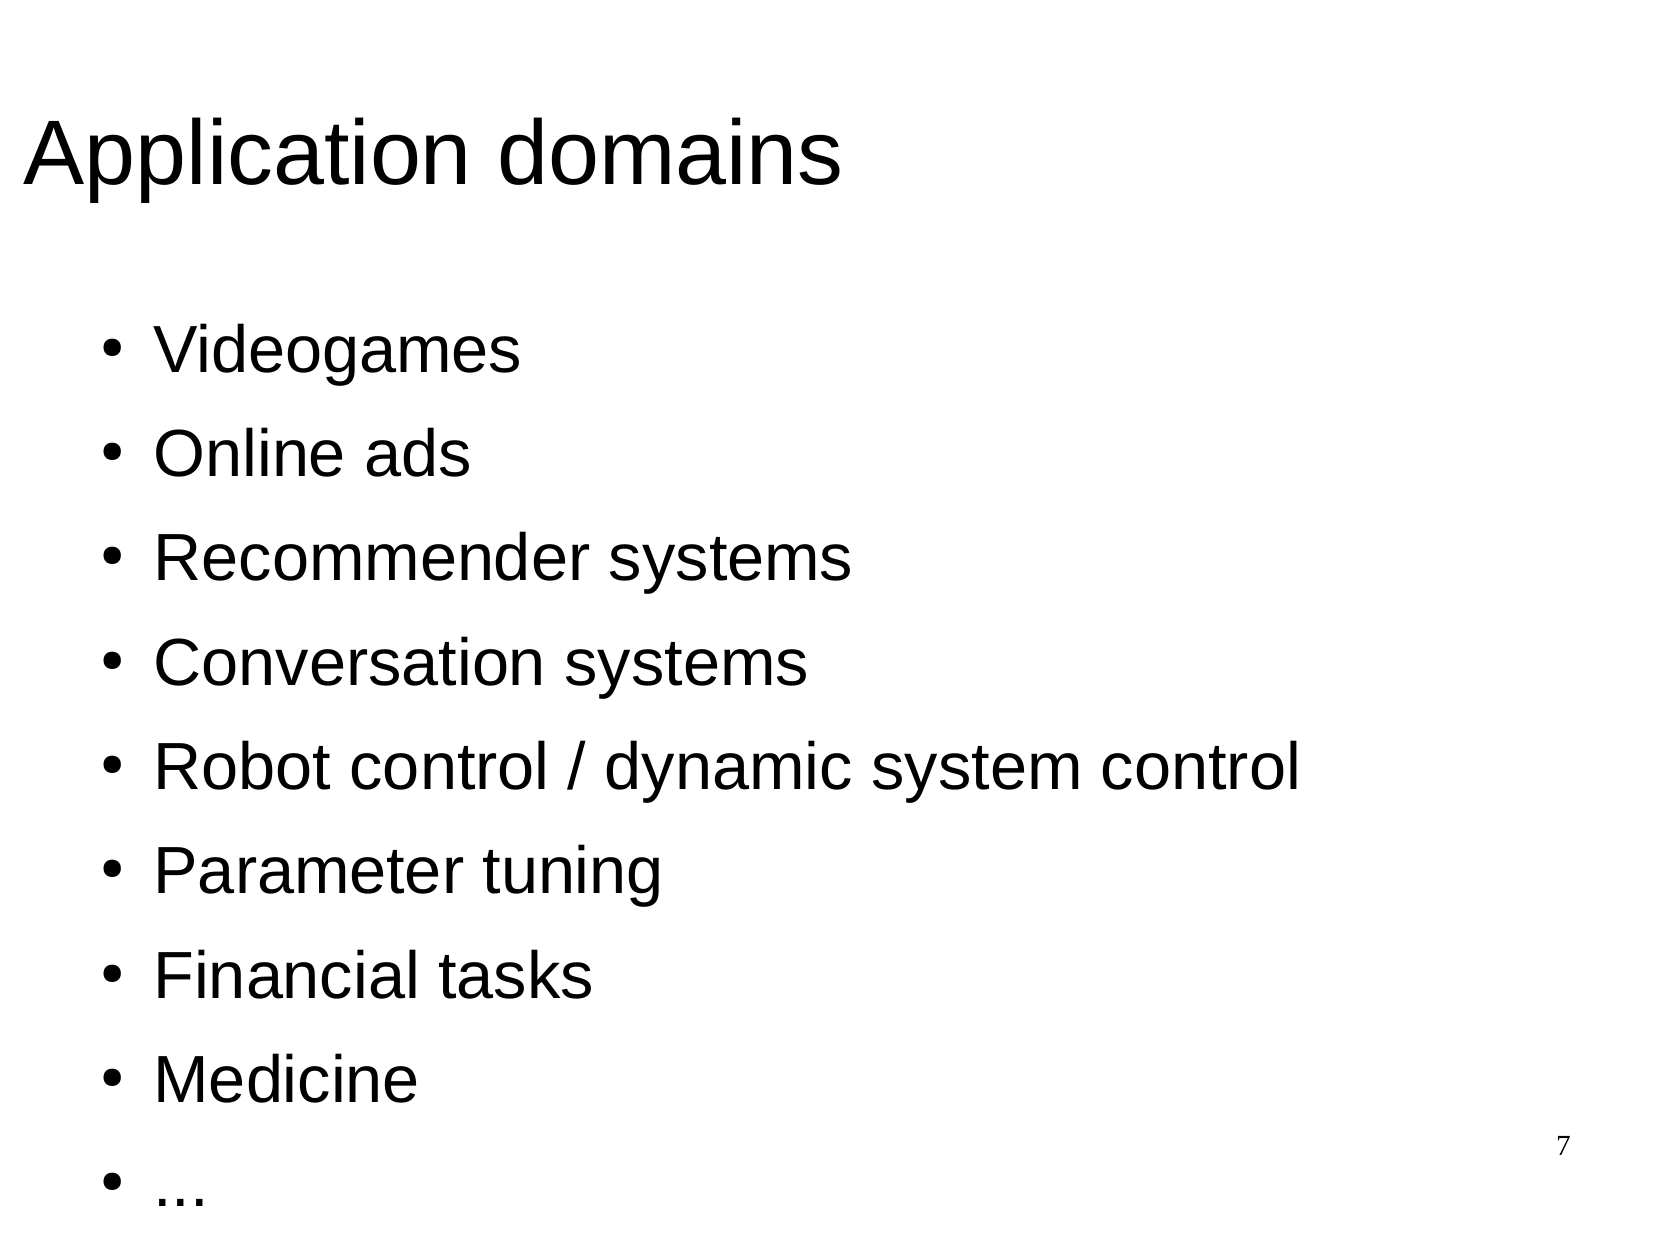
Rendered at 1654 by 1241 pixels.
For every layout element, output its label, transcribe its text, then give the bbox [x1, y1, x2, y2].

title Application domains [23, 49, 1512, 257]
list Videogames Online ads Recommender systems Conversation systems Robot control / dynamic system control Parameter tuning Financial tasks Medicine ... [82, 207, 1571, 1241]
